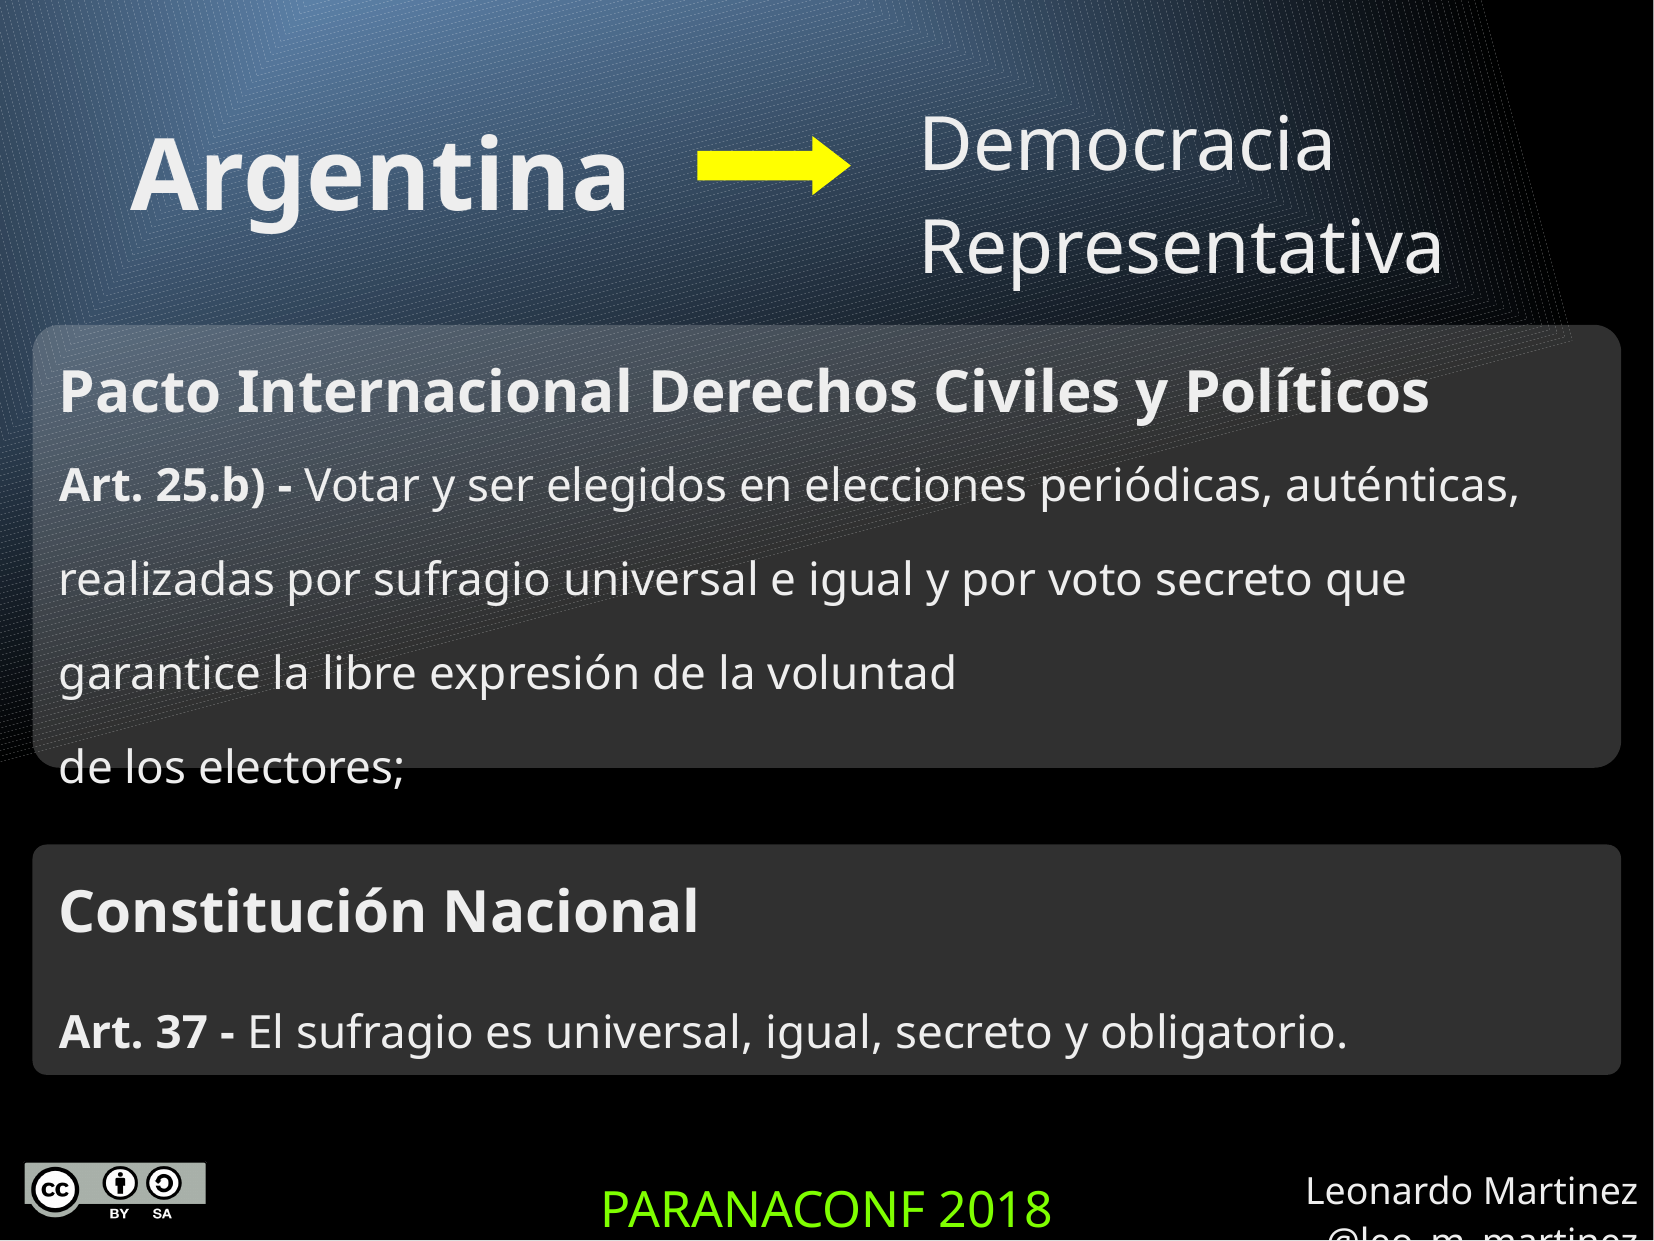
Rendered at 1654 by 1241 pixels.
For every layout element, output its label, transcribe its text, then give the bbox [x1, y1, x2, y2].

picture [23, 1161, 207, 1222]
text_box [32, 324, 1622, 768]
title Art. 25.b) - Votar y ser elegidos en elecciones periódicas, auténticas, realizadas por sufragio universal e igual y por voto secreto que garantice la libre expresión de la voluntad de los electores; [59, 471, 1595, 747]
title Pacto Internacional Derechos Civiles y Políticos [59, 331, 1595, 449]
text_box [205, 761, 217, 768]
text_box [65, 761, 78, 768]
text_box [242, 761, 254, 768]
text_box Leonardo Martinez @leo_m_martinez [1204, 1157, 1654, 1241]
text_box [697, 136, 851, 196]
text_box Democracia Representativa [903, 83, 1524, 249]
title Art. 37 - El sufragio es universal, igual, secreto y obligatorio. [59, 966, 1595, 1063]
text_box [307, 761, 321, 768]
text_box [143, 761, 157, 768]
text_box [94, 761, 106, 768]
title Argentina [118, 112, 645, 231]
title PARANACONF 2018 [563, 1187, 1090, 1229]
text_box [352, 761, 364, 768]
text_box [32, 844, 1622, 1075]
title Constitución Nacional [59, 862, 1063, 958]
